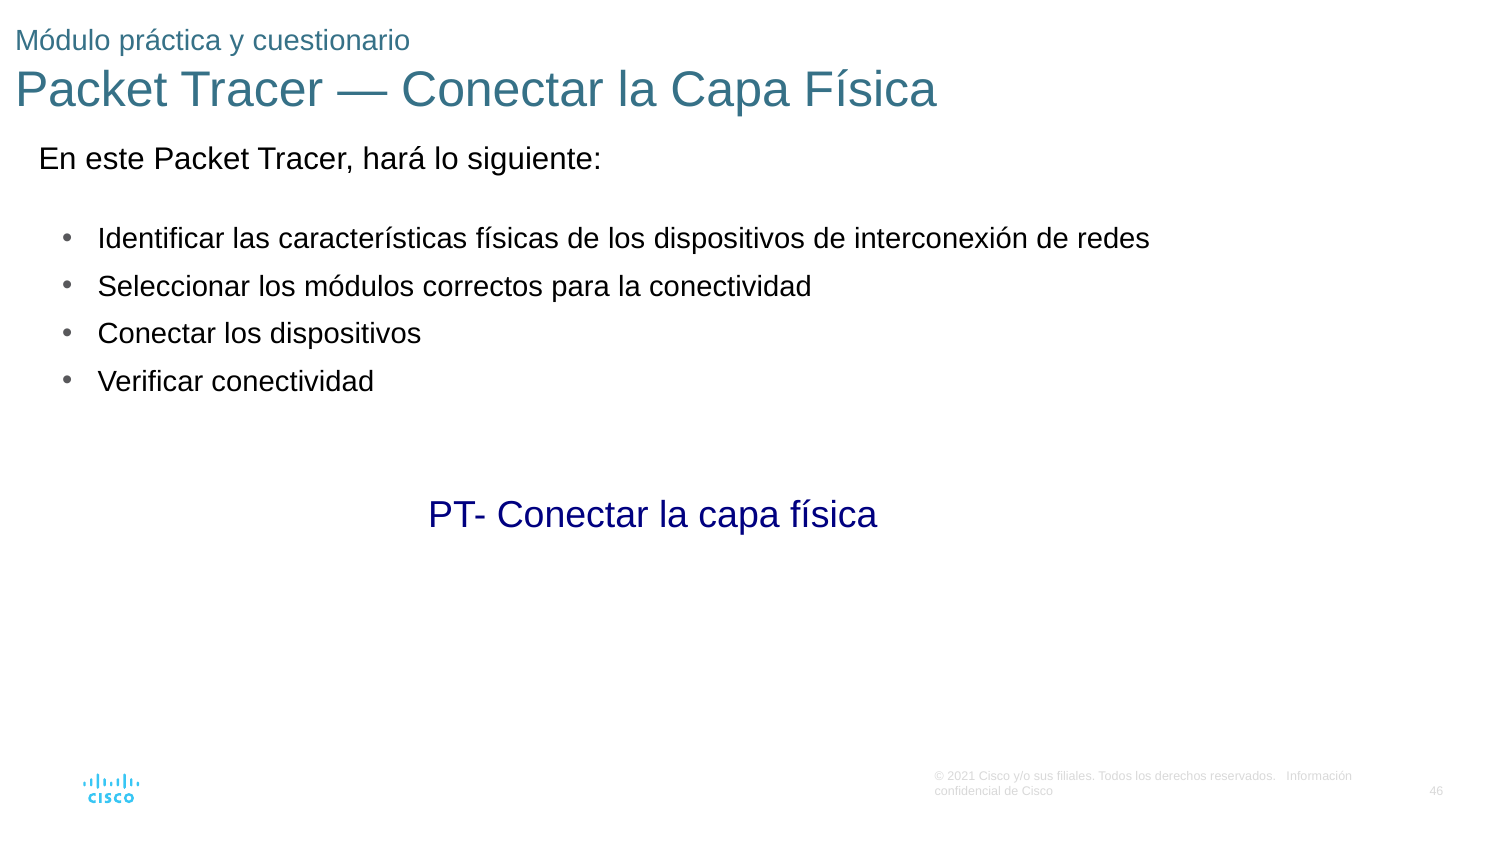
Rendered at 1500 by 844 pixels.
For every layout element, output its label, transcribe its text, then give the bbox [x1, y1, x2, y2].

text_box PT- Conectar la capa física [413, 486, 1015, 562]
title Módulo práctica y cuestionario Packet Tracer — Conectar la Capa Física [0, 6, 1500, 131]
list En este Packet Tracer, hará lo siguiente: Identificar las características físicas de los dispositivos de interconexión de redes Seleccionar los módulos correctos para la conectividad Conectar los dispositivos Verificar conectividad [23, 131, 1476, 414]
